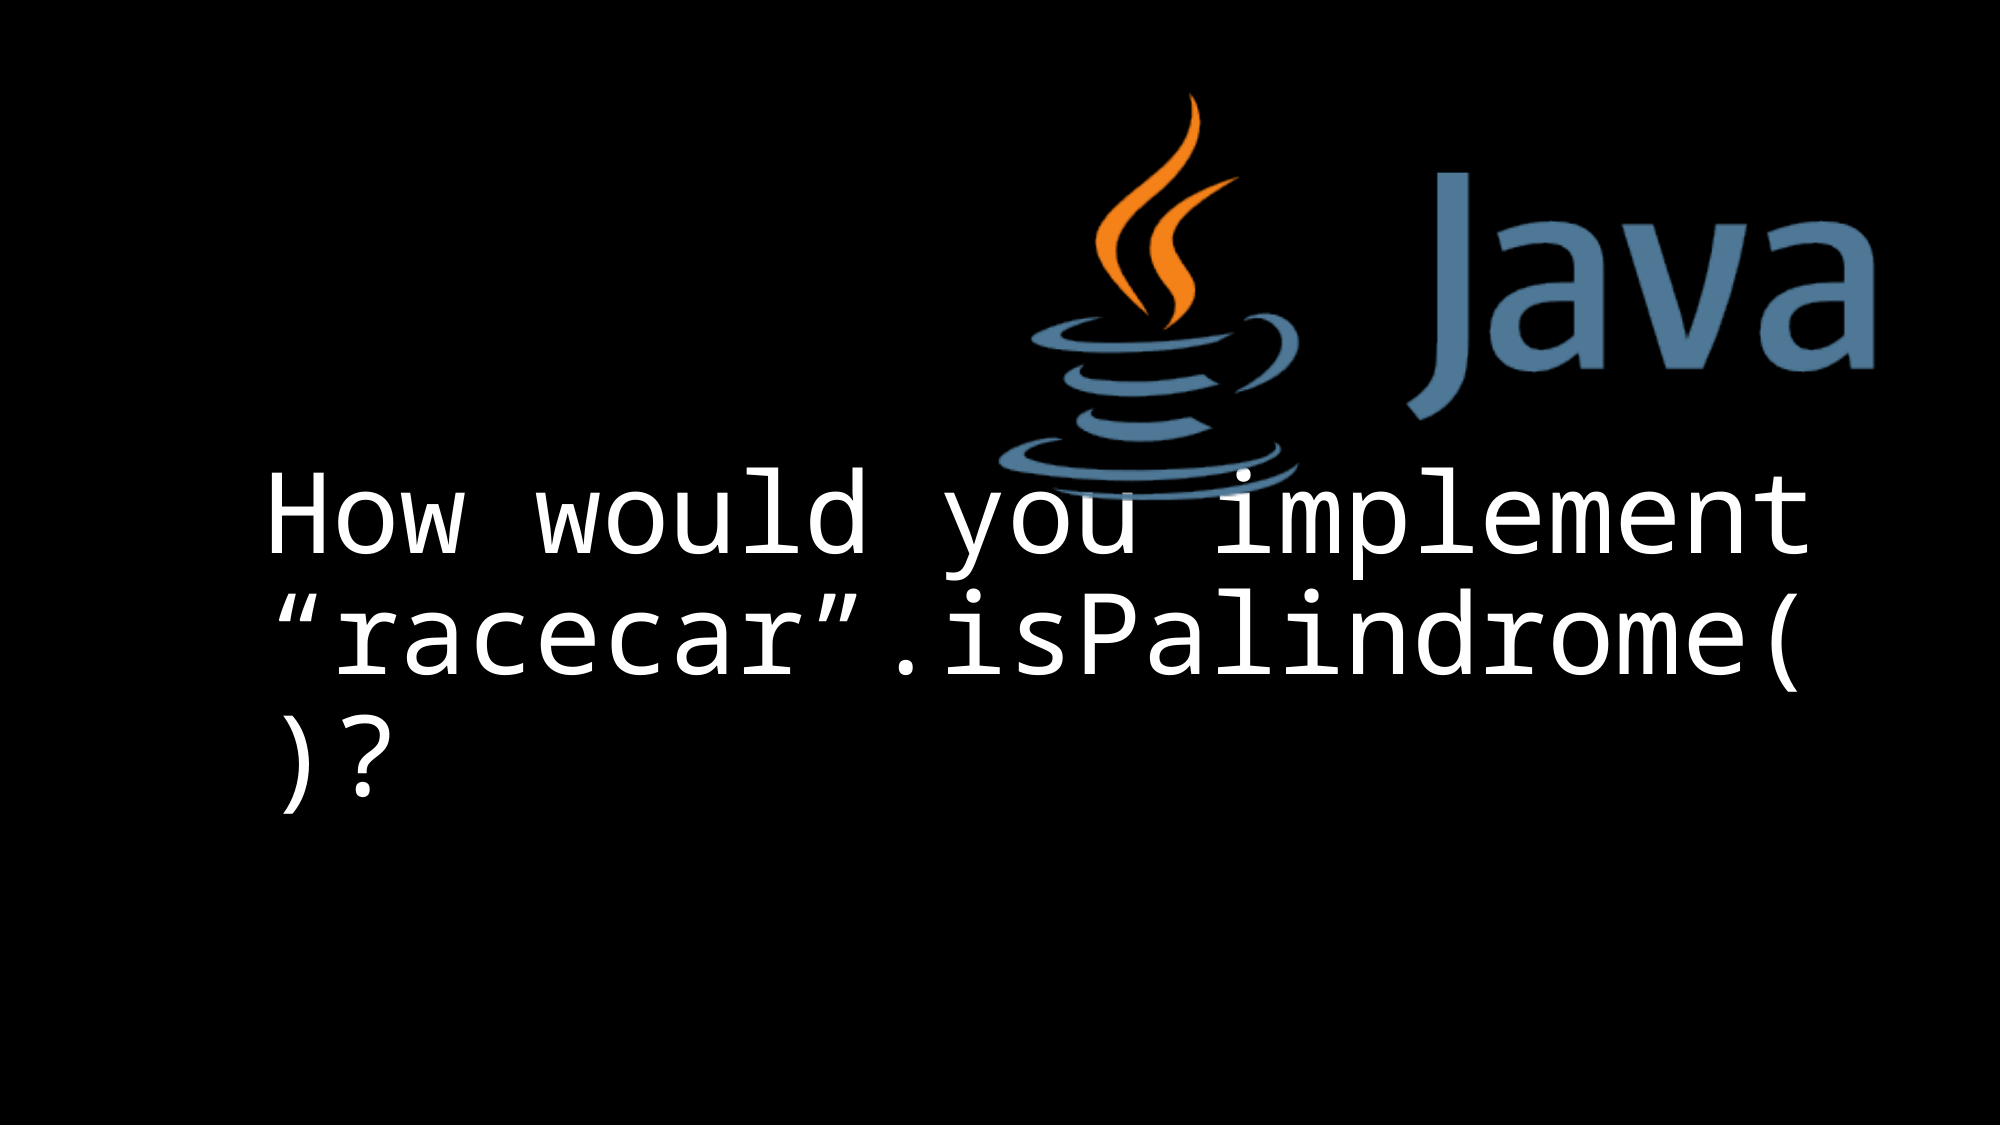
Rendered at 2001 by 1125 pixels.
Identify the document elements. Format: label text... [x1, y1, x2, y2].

picture [937, 31, 2000, 563]
title How would you implement “racecar”.isPalindrome()? [249, 377, 1839, 828]
